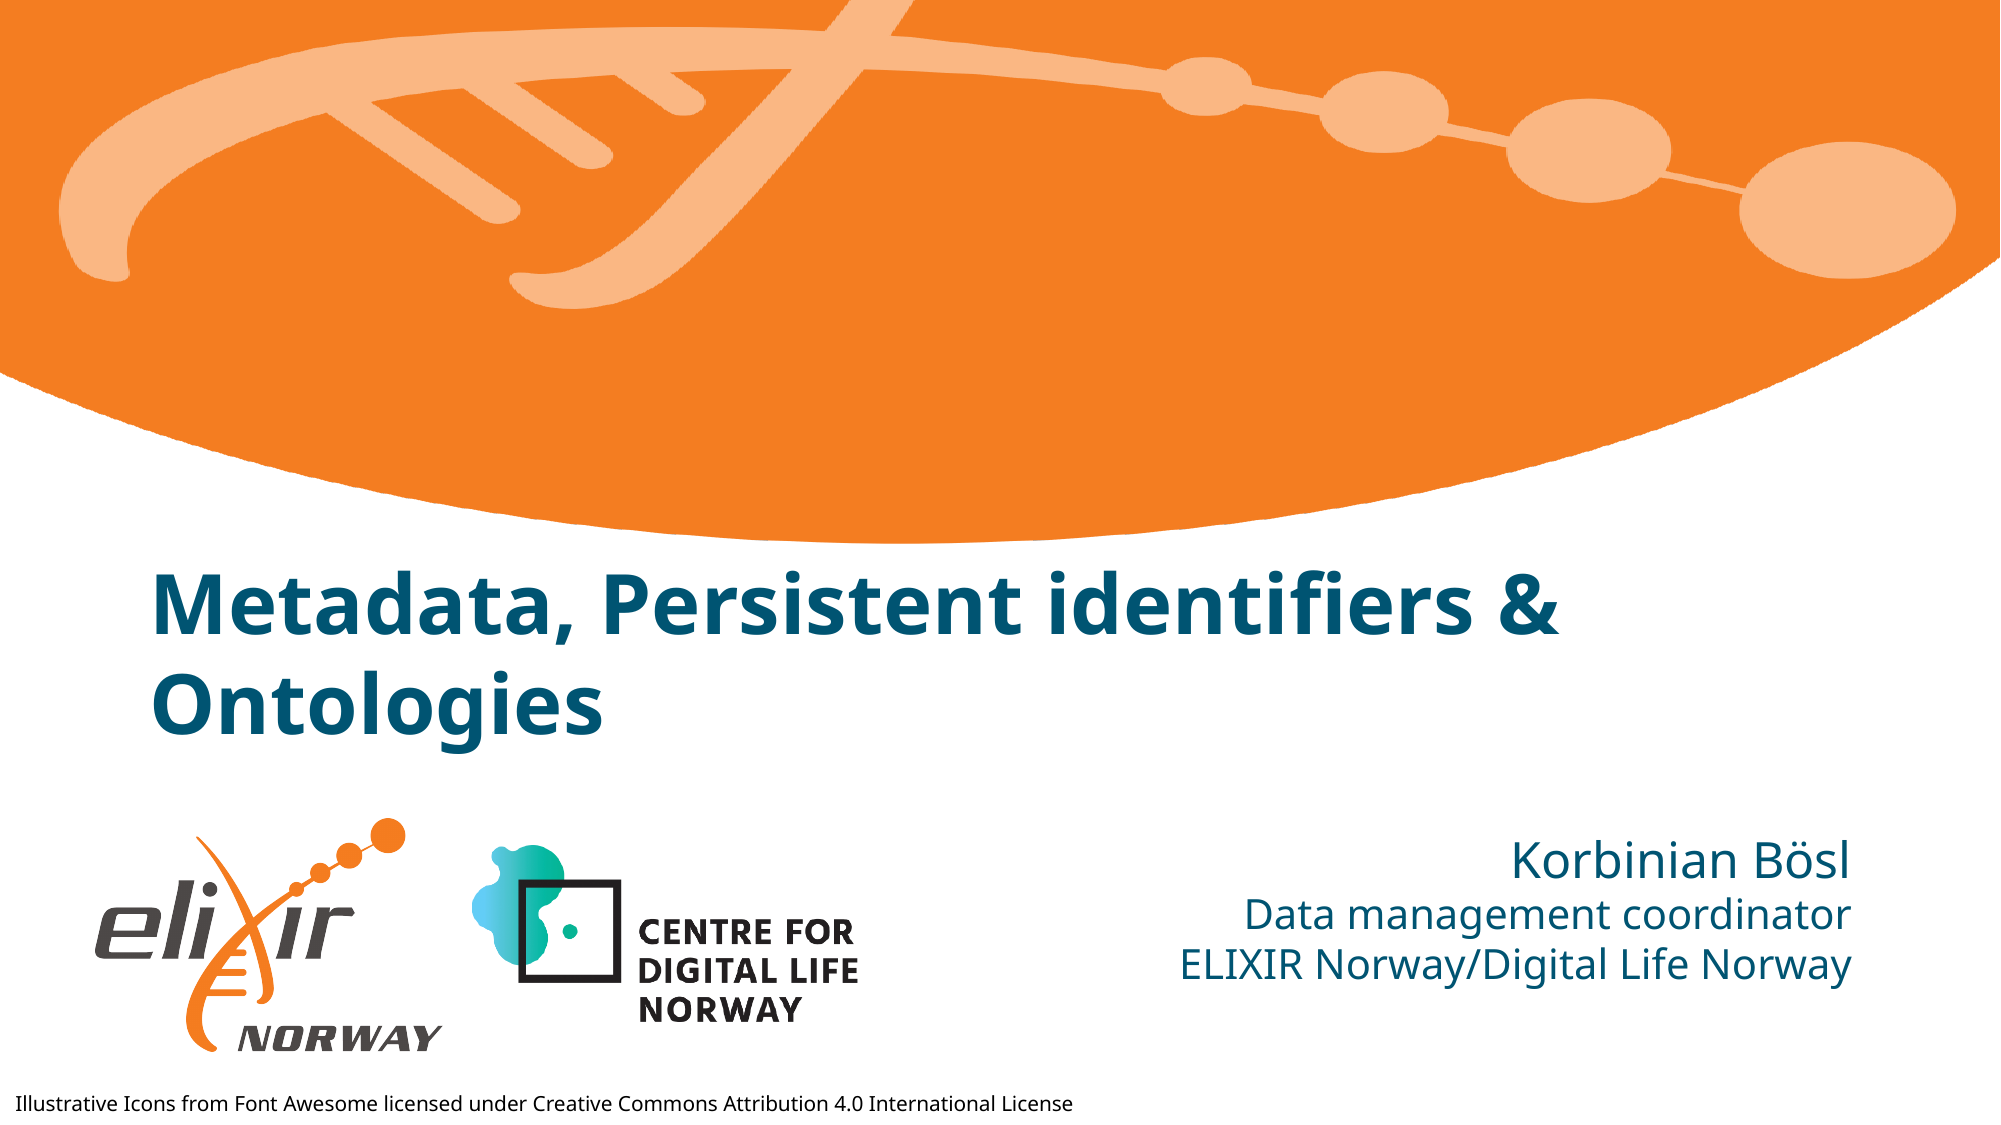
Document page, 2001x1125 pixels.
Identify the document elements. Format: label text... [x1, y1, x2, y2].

picture [472, 845, 863, 1028]
list Korbinian Bösl Data management coordinator ELIXIR Norway/Digital Life Norway [1111, 768, 1853, 1025]
picture [95, 818, 443, 1052]
text_box Illustrative Icons from Font Awesome licensed under Creative Commons Attribution 4.0 International License [0, 1076, 1536, 1125]
title Metadata, Persistent identifiers & Ontologies [149, 550, 1850, 752]
